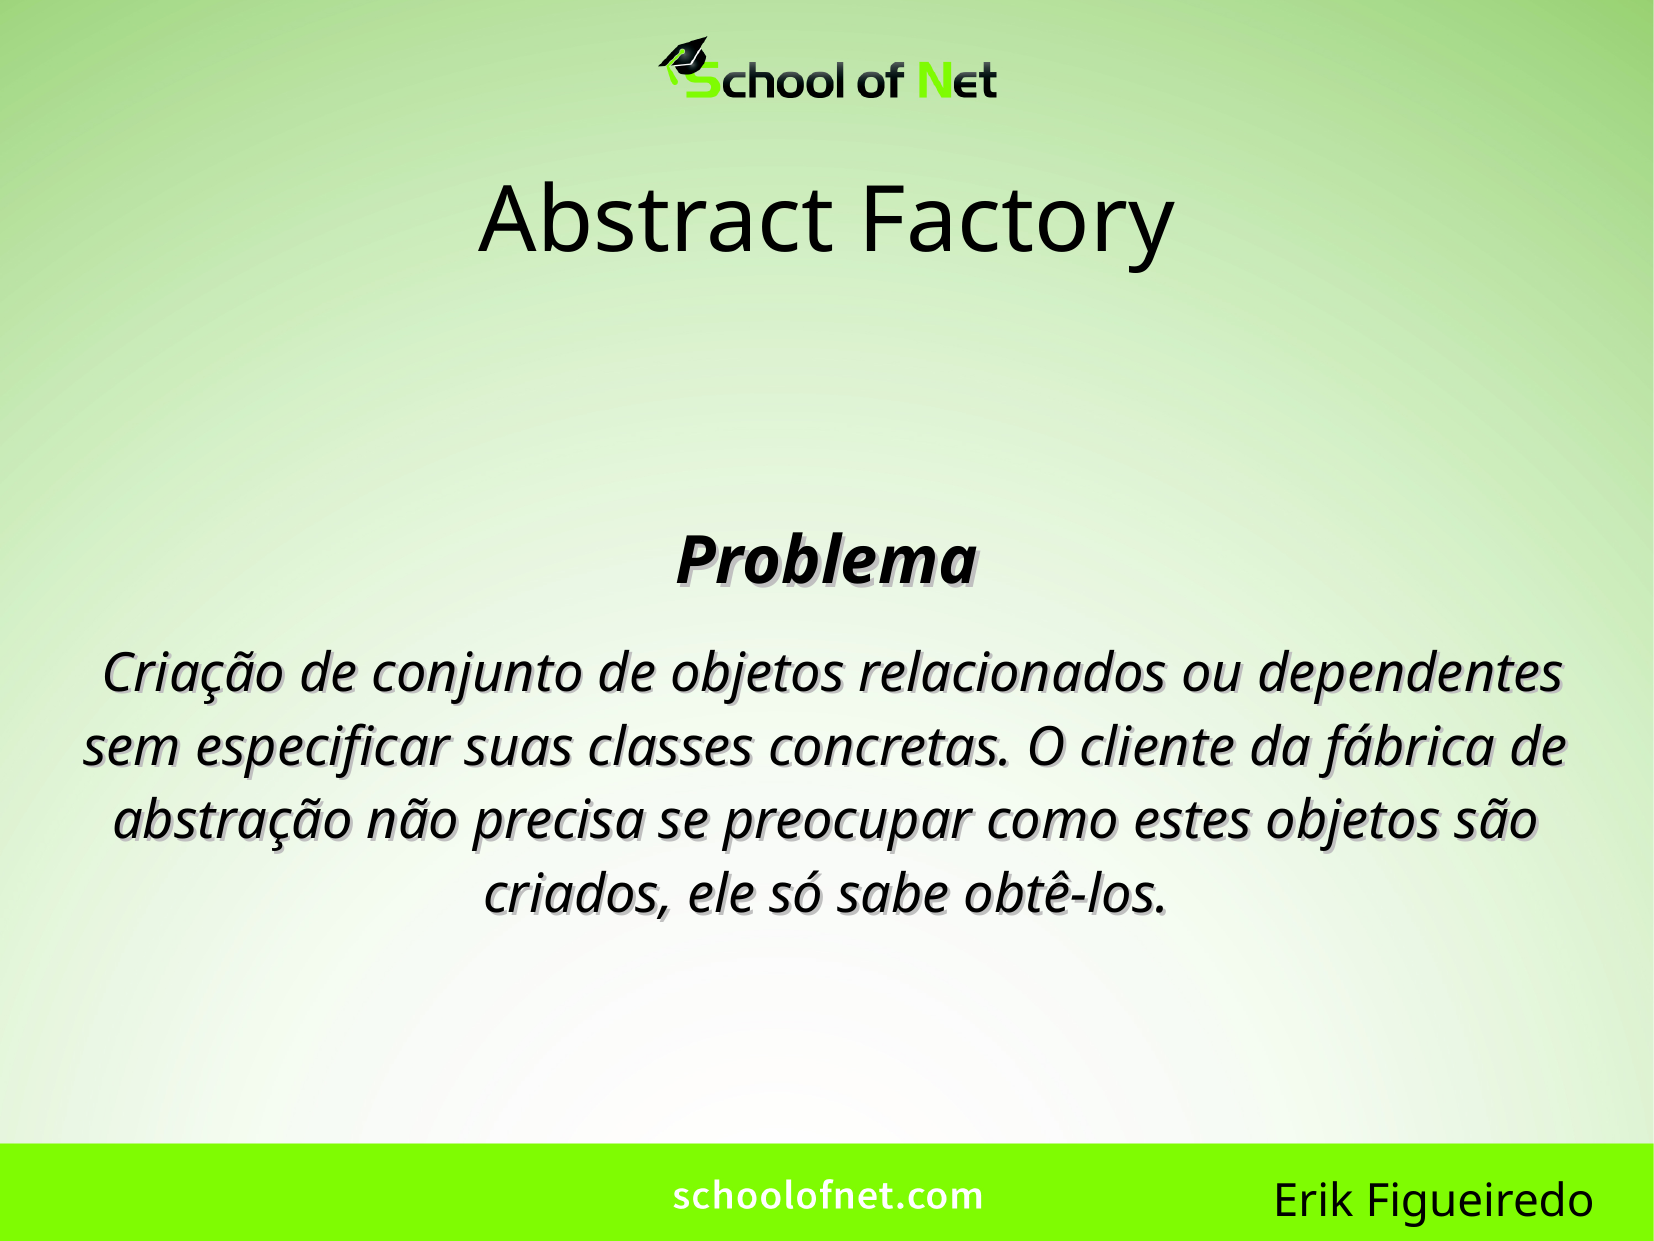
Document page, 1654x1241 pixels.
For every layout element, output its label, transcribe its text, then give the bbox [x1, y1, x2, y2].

title Abstract Factory [82, 141, 1571, 290]
picture [0, 0, 1654, 1241]
list Problema Criação de conjunto de objetos relacionados ou dependentes sem especificar suas classes concretas. O cliente da fábrica de abstração não precisa se preocupar como estes objetos são criados, ele só sabe obtê-los. [82, 311, 1571, 1131]
text_box Erik Figueiredo [768, 1157, 1595, 1241]
